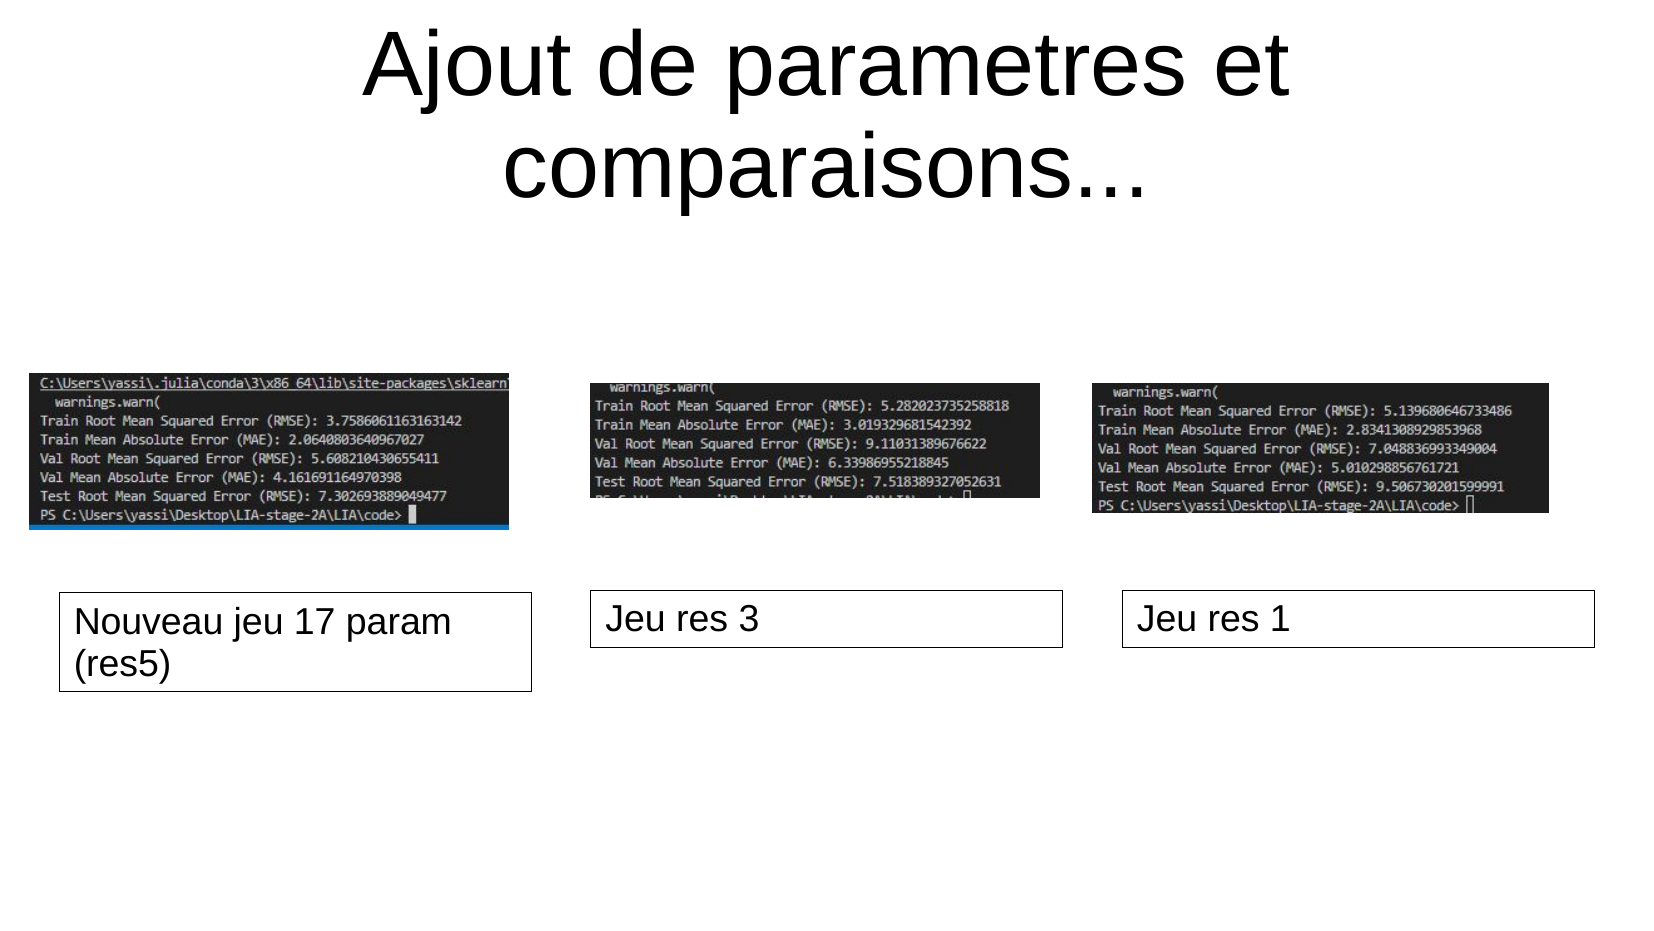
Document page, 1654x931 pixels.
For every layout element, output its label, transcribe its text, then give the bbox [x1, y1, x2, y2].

text_box Nouveau jeu 17 param (res5) [59, 592, 532, 692]
picture [29, 373, 509, 530]
text_box Jeu res 3 [590, 590, 1063, 648]
picture [590, 383, 1040, 498]
text_box Jeu res 1 [1122, 590, 1595, 648]
picture [1092, 383, 1549, 513]
title Ajout de parametres et comparaisons... [82, 12, 1571, 218]
